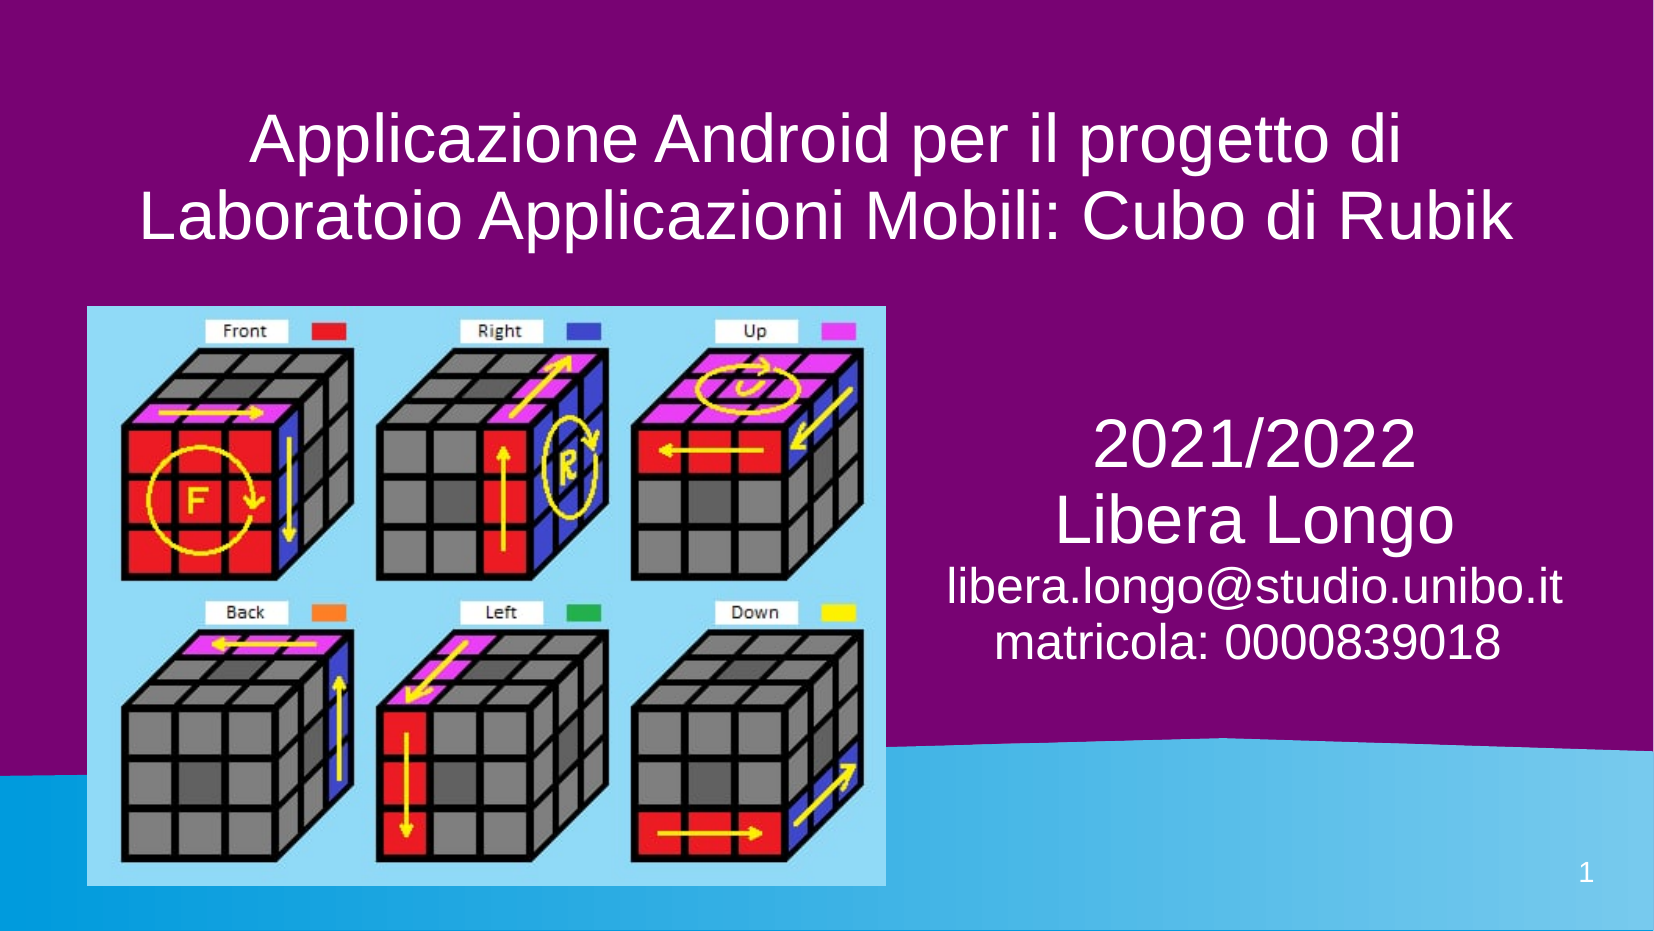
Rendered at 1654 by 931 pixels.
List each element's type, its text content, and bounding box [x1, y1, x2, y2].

picture [87, 306, 886, 886]
title Applicazione Android per il progetto di Laboratoio Applicazioni Mobili: Cubo di Rubik [88, 88, 1565, 266]
title 2021/2022 Libera Longo libera.longo@studio.unibo.it matricola: 0000839018 [915, 324, 1595, 827]
